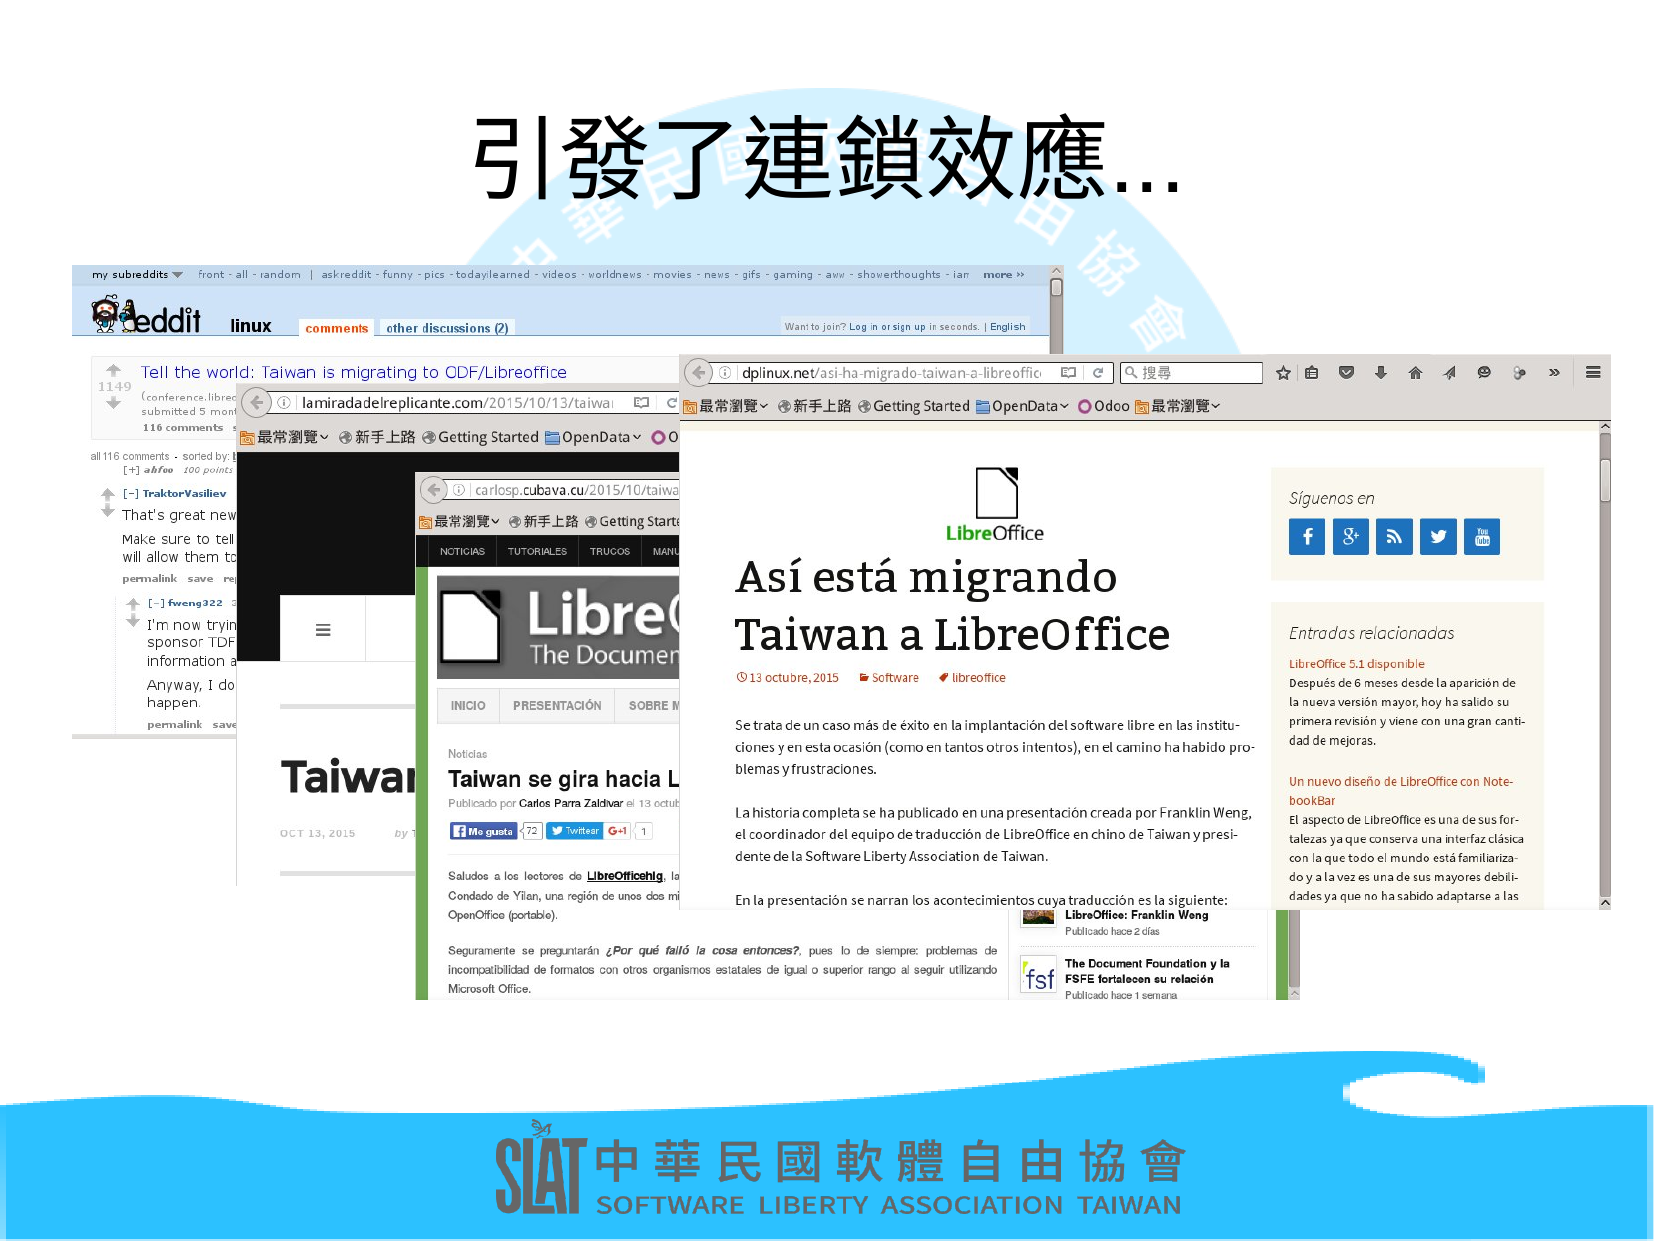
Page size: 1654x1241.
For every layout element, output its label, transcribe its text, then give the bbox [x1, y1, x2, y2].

picture [72, 265, 1611, 1000]
picture [0, 1051, 1654, 1241]
title 引發了連鎖效應... [82, 49, 1571, 257]
